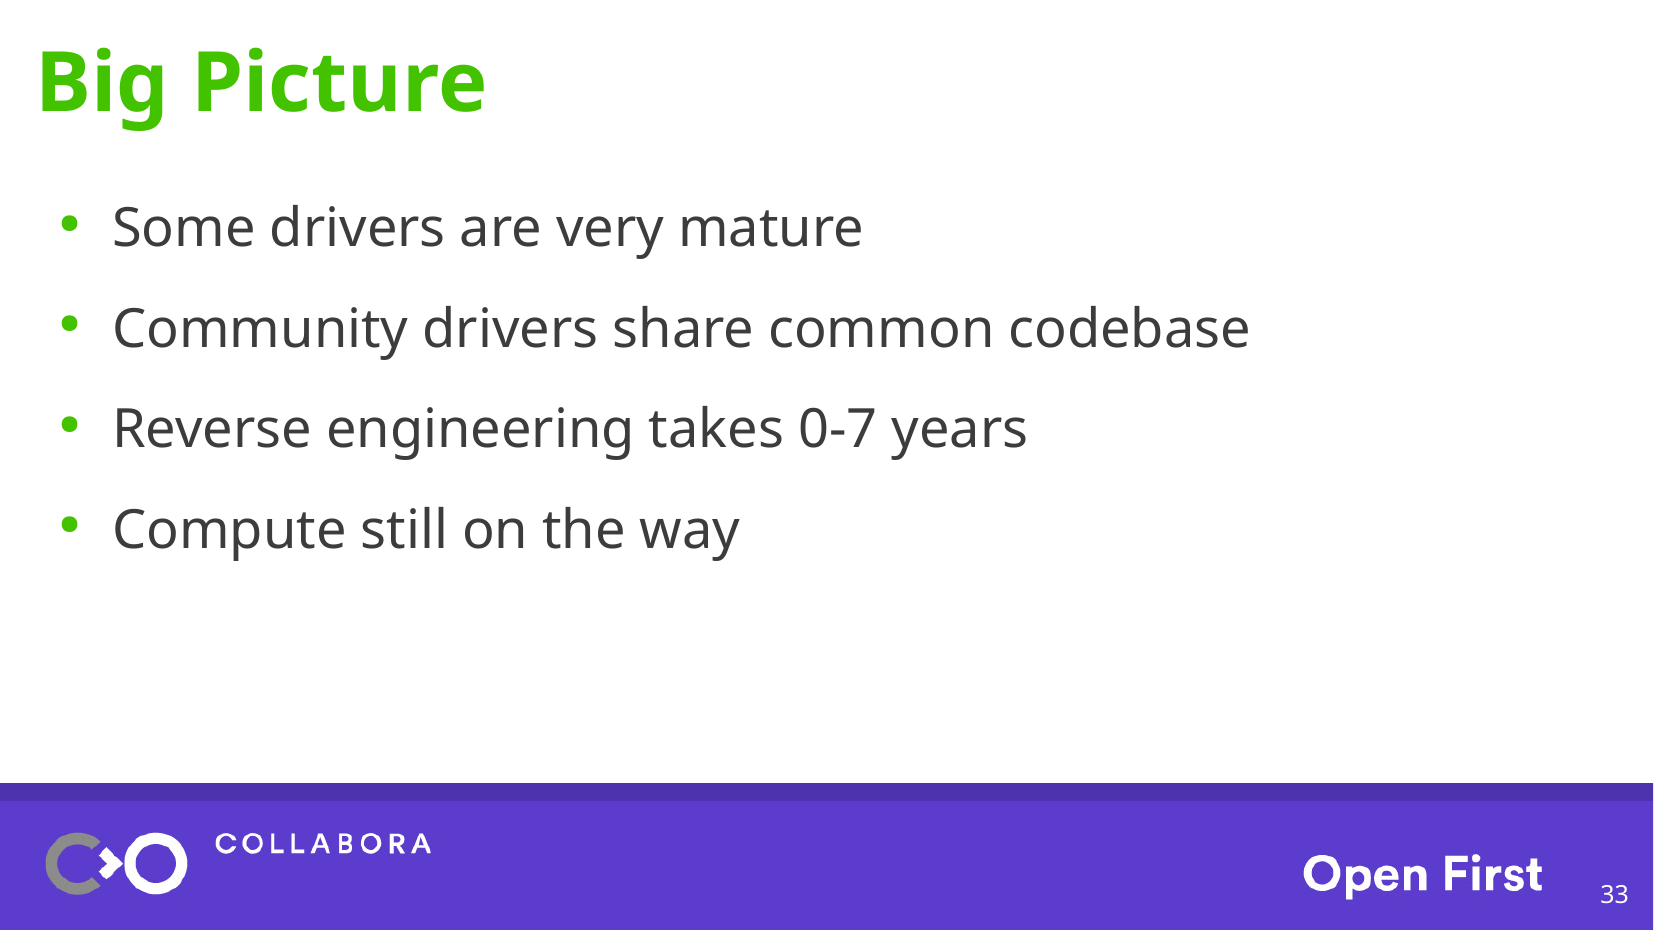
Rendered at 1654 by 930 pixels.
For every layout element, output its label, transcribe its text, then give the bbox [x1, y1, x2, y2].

title Big Picture [35, 28, 1608, 192]
picture [0, 0, 1654, 930]
list Some drivers are very mature Community drivers share common codebase Reverse engineering takes 0-7 years Compute still on the way [41, 160, 1613, 804]
